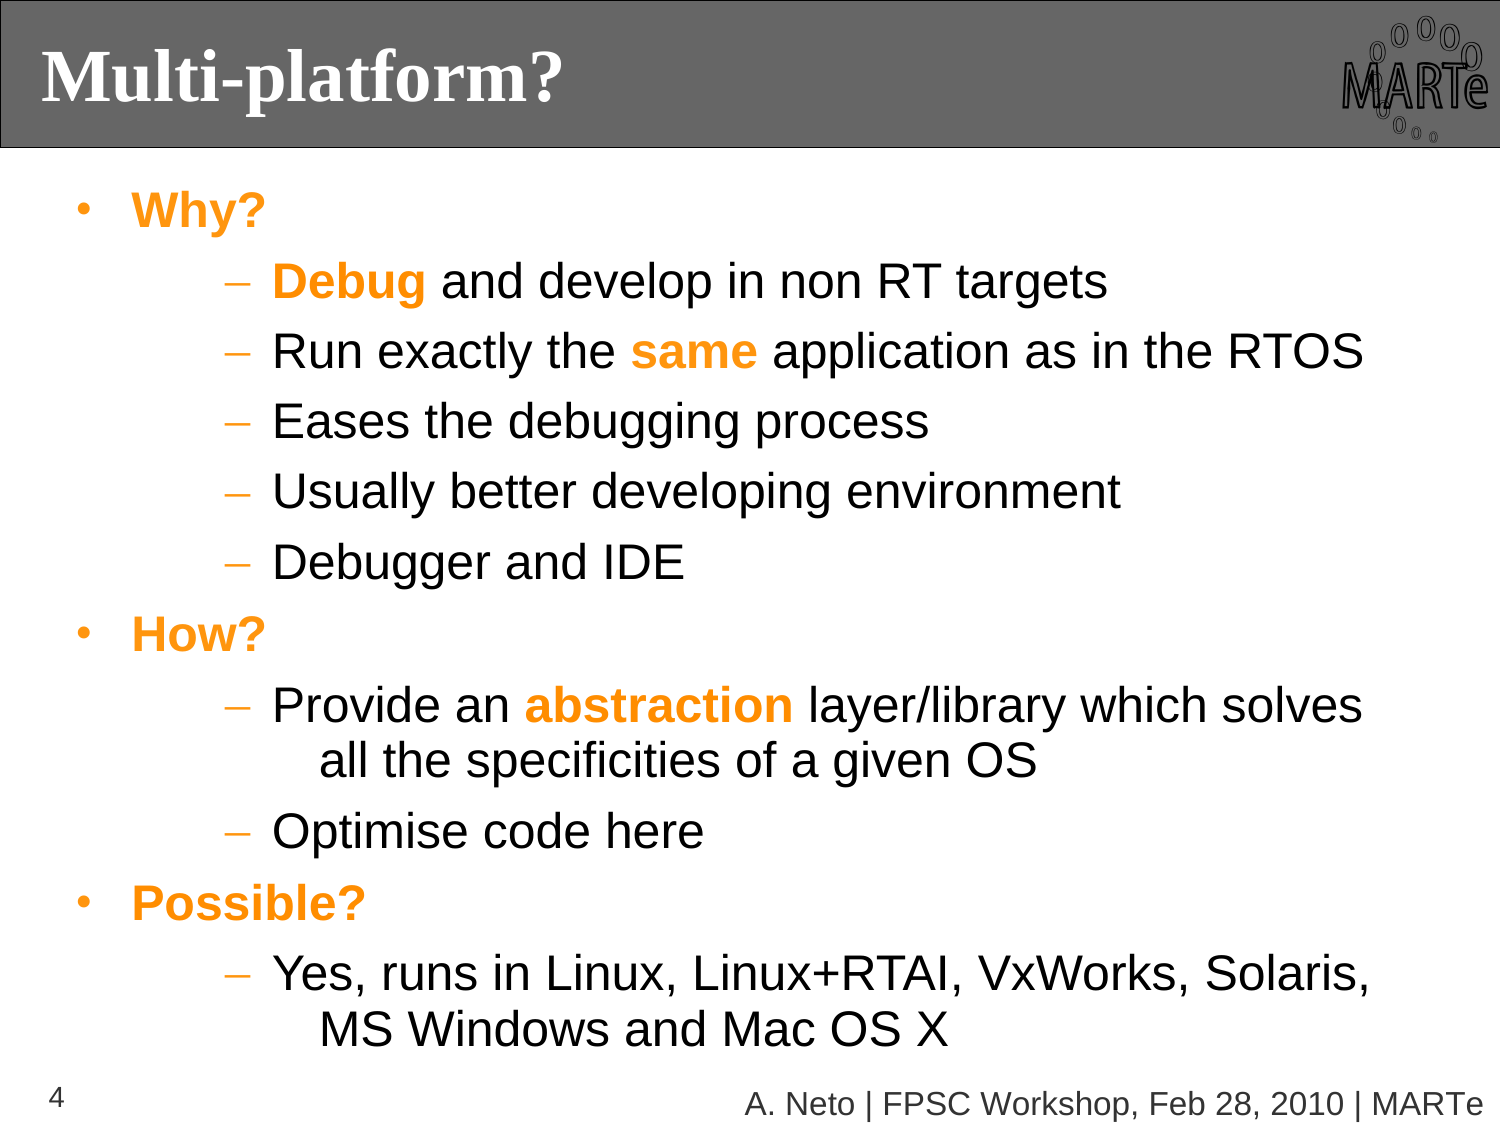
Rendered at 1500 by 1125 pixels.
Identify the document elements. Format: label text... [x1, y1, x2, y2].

title Multi-platform? [41, 0, 1129, 148]
picture [1340, 0, 1489, 148]
list Why? Debug and develop in non RT targets Run exactly the same application as in the RTOS Eases the debugging process Usually better developing environment Debugger and IDE How? Provide an abstraction layer/library which solves all the specificities of a given OS Optimise code here Possible? Yes, runs in Linux, Linux+RTAI, VxWorks, Solaris, MS Windows and Mac OS X [75, 179, 1426, 1076]
